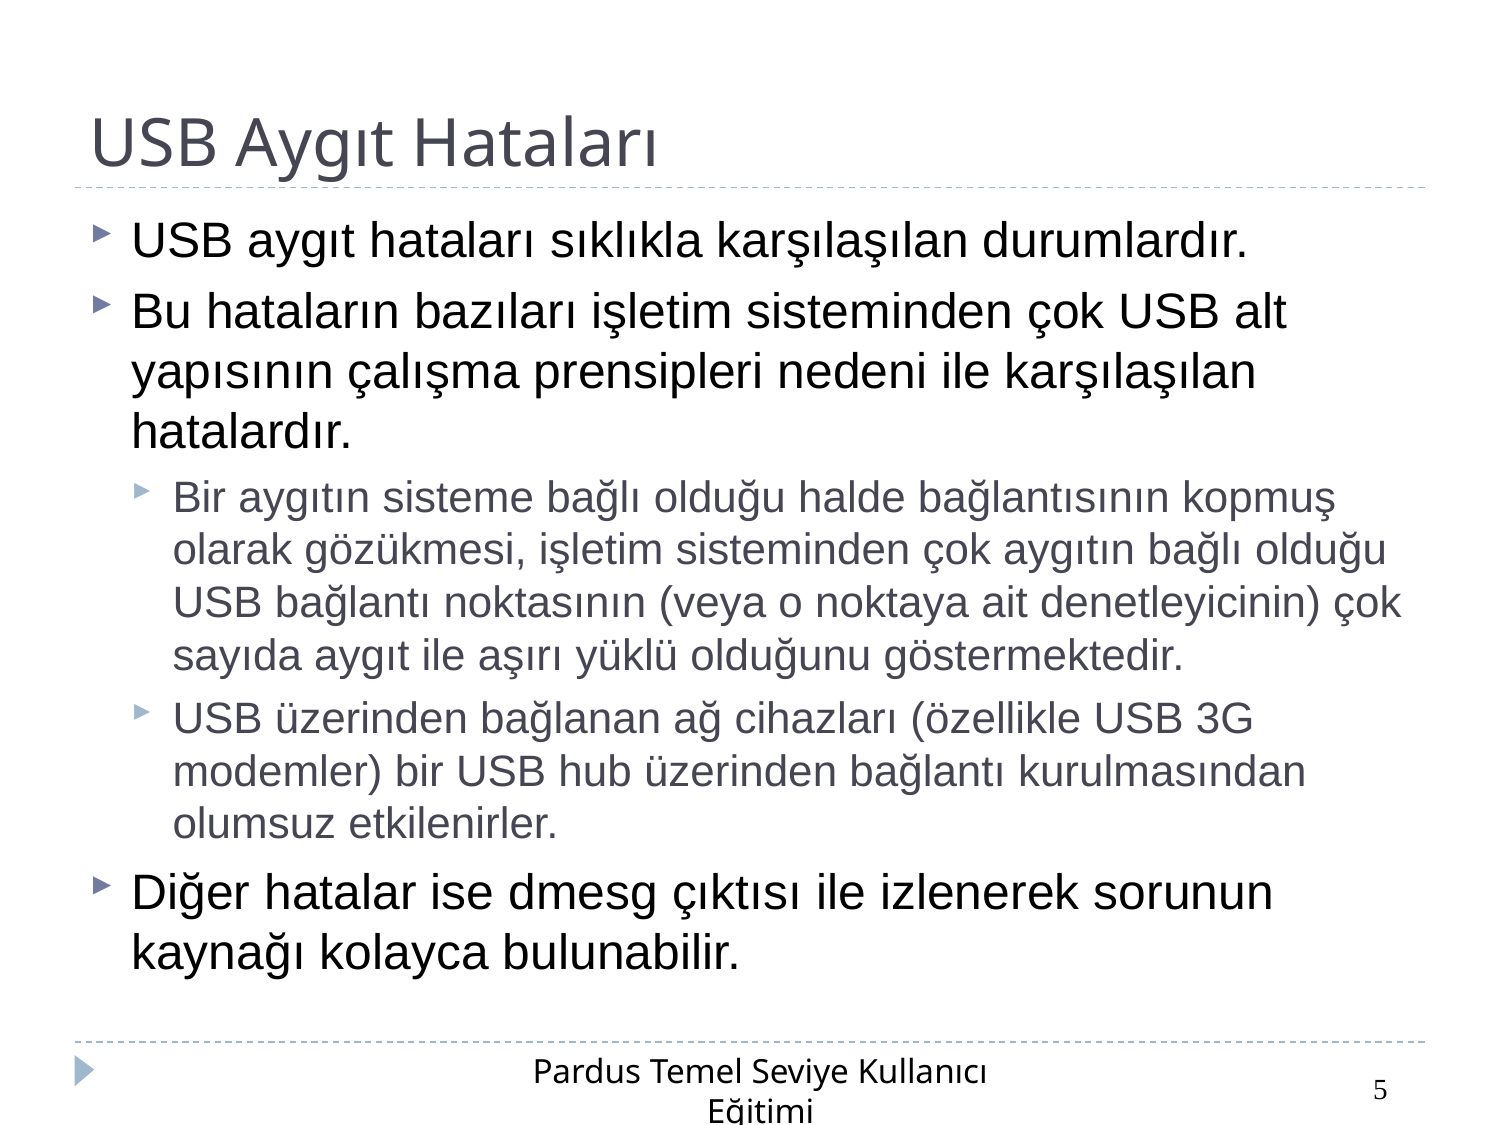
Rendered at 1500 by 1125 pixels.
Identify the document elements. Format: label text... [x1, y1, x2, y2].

title USB Aygıt Hataları [75, 24, 1425, 188]
list USB aygıt hataları sıklıkla karşılaşılan durumlardır. Bu hataların bazıları işletim sisteminden çok USB alt yapısının çalışma prensipleri nedeni ile karşılaşılan hatalardır. Bir aygıtın sisteme bağlı olduğu halde bağlantısının kopmuş olarak gözükmesi, işletim sisteminden çok aygıtın bağlı olduğu USB bağlantı noktasının (veya o noktaya ait denetleyicinin) çok sayıda aygıt ile aşırı yüklü olduğunu göstermektedir. USB üzerinden bağlanan ağ cihazları (özellikle USB 3G modemler) bir USB hub üzerinden bağlantı kurulmasından olumsuz etkilenirler. Diğer hatalar ise dmesg çıktısı ile izlenerek sorunun kaynağı kolayca bulunabilir. [75, 200, 1425, 1010]
